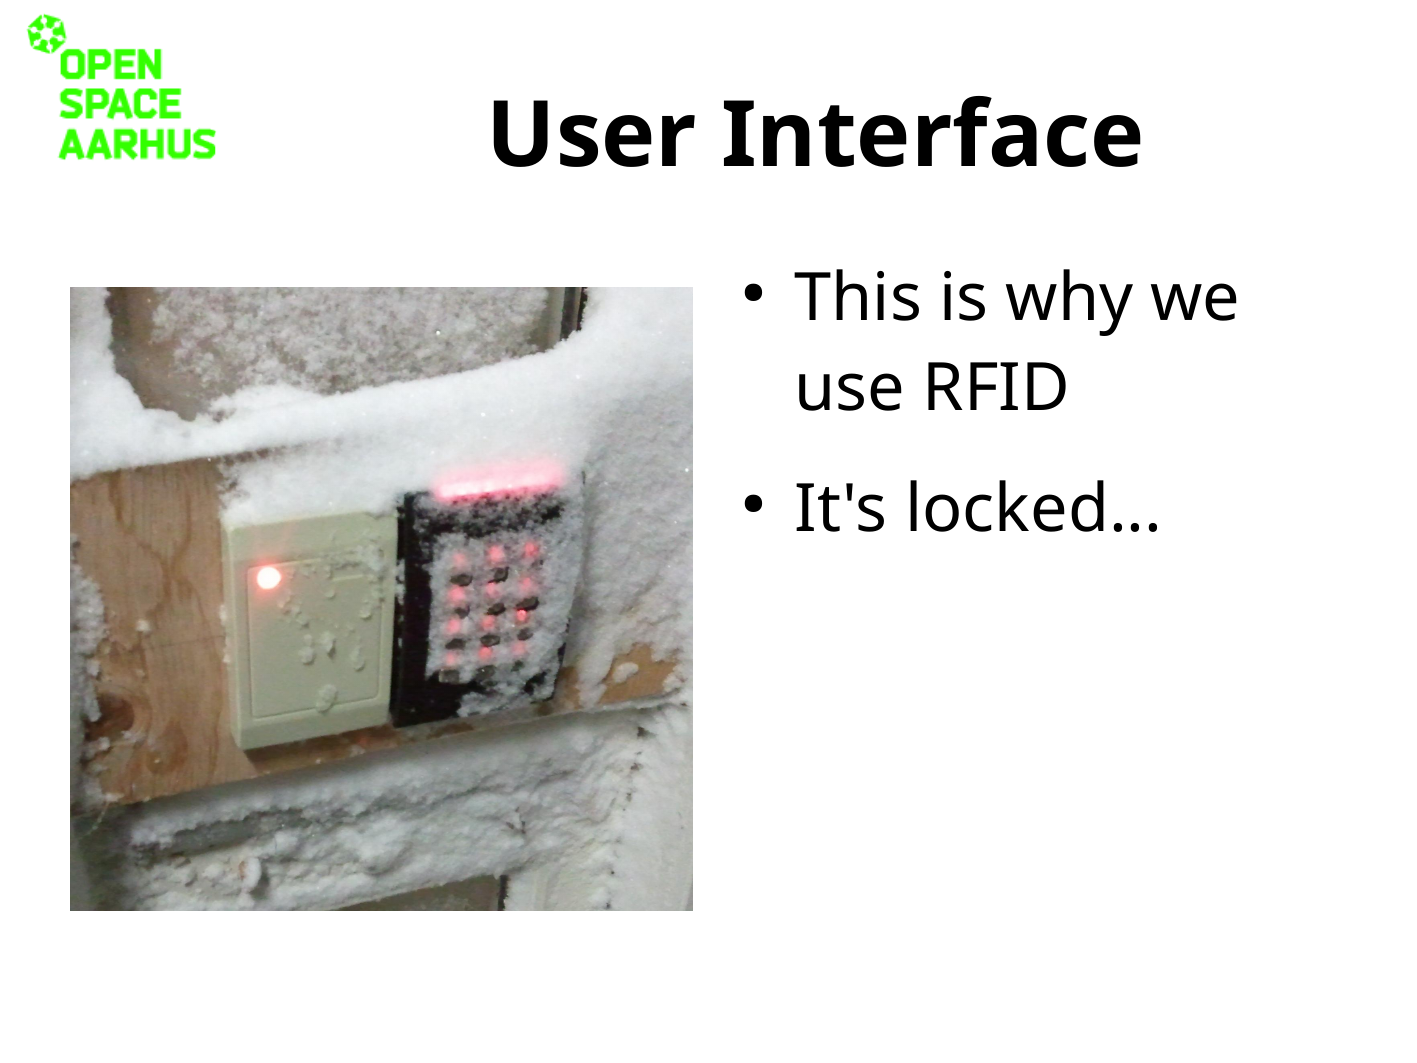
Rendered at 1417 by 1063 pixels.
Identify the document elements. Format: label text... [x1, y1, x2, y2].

list This is why we use RFID It's locked... [724, 248, 1347, 950]
picture [0, 0, 344, 188]
picture [70, 287, 693, 911]
title User Interface [286, 42, 1346, 220]
